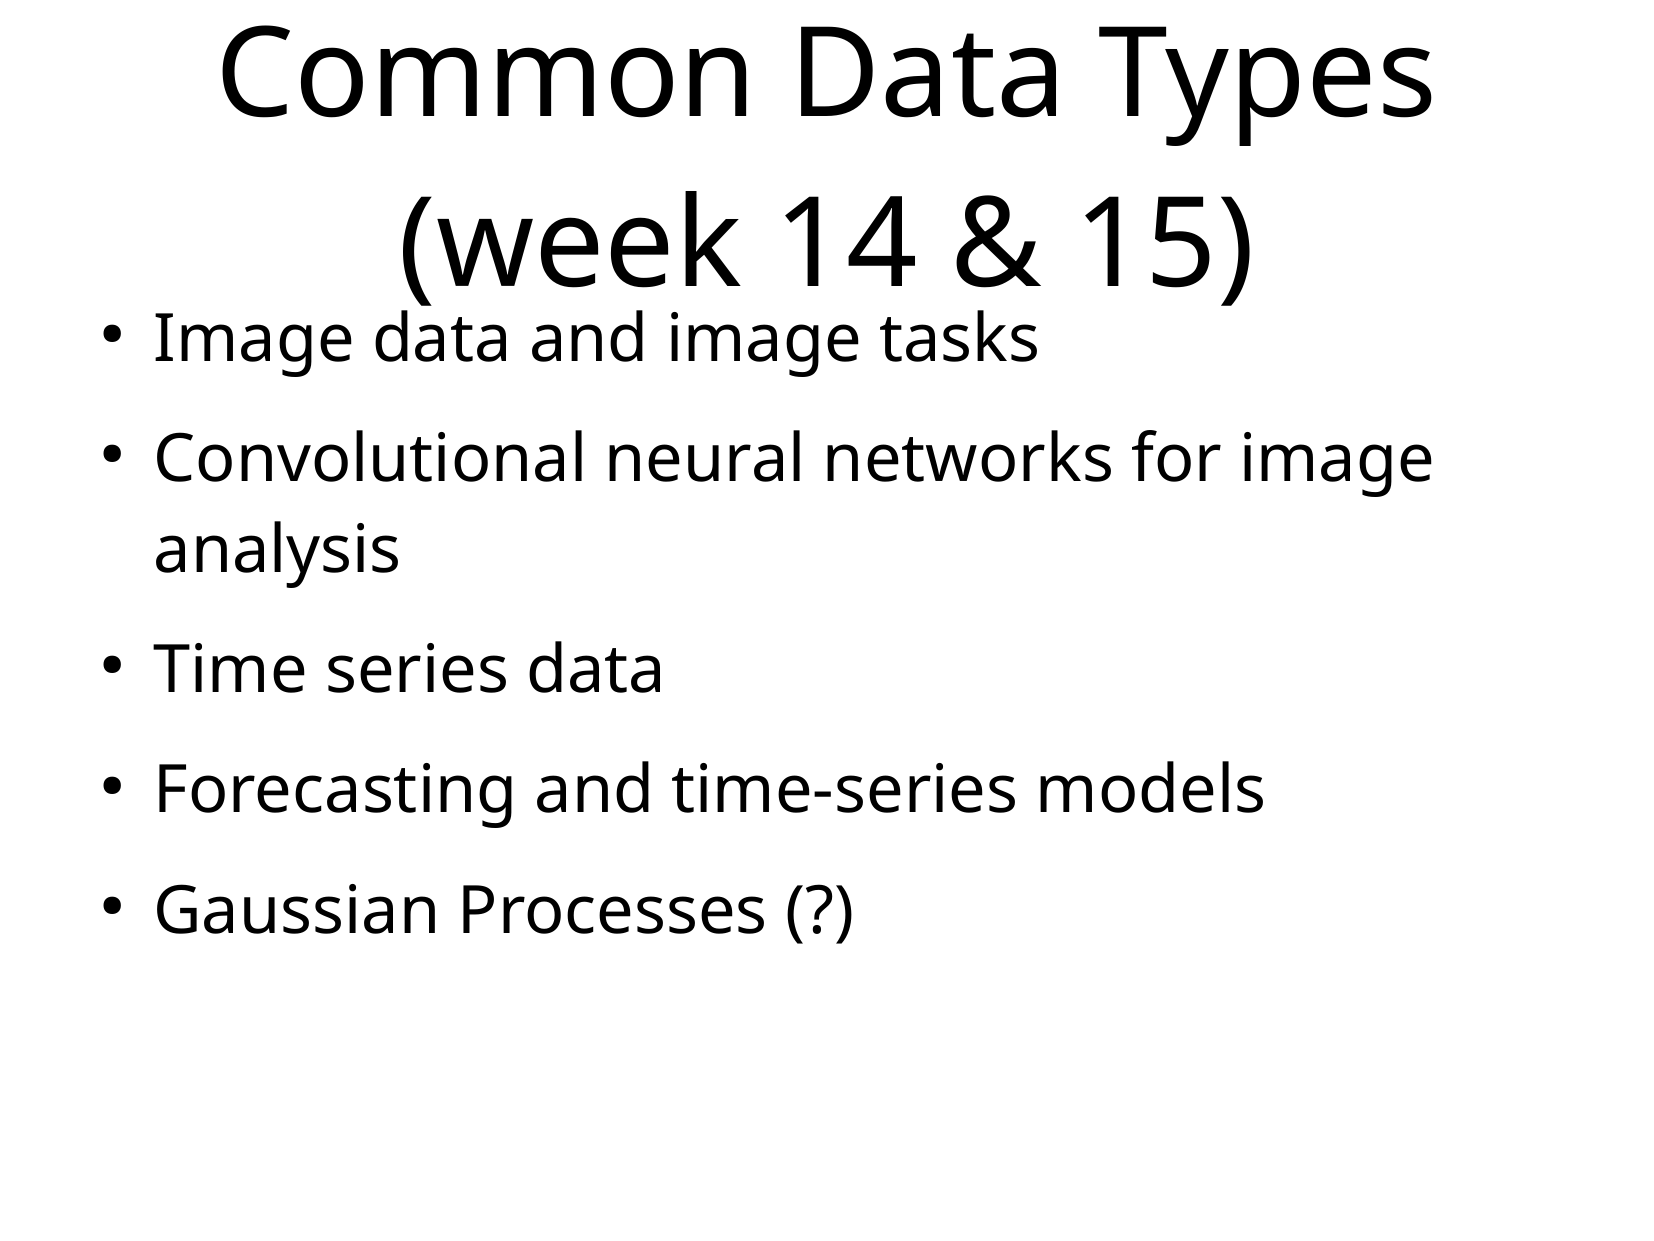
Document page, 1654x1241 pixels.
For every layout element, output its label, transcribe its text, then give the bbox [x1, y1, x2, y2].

list Image data and image tasks Convolutional neural networks for image analysis Time series data Forecasting and time-series models Gaussian Processes (?) [82, 290, 1571, 1010]
title Common Data Types (week 14 & 15) [82, 27, 1571, 279]
